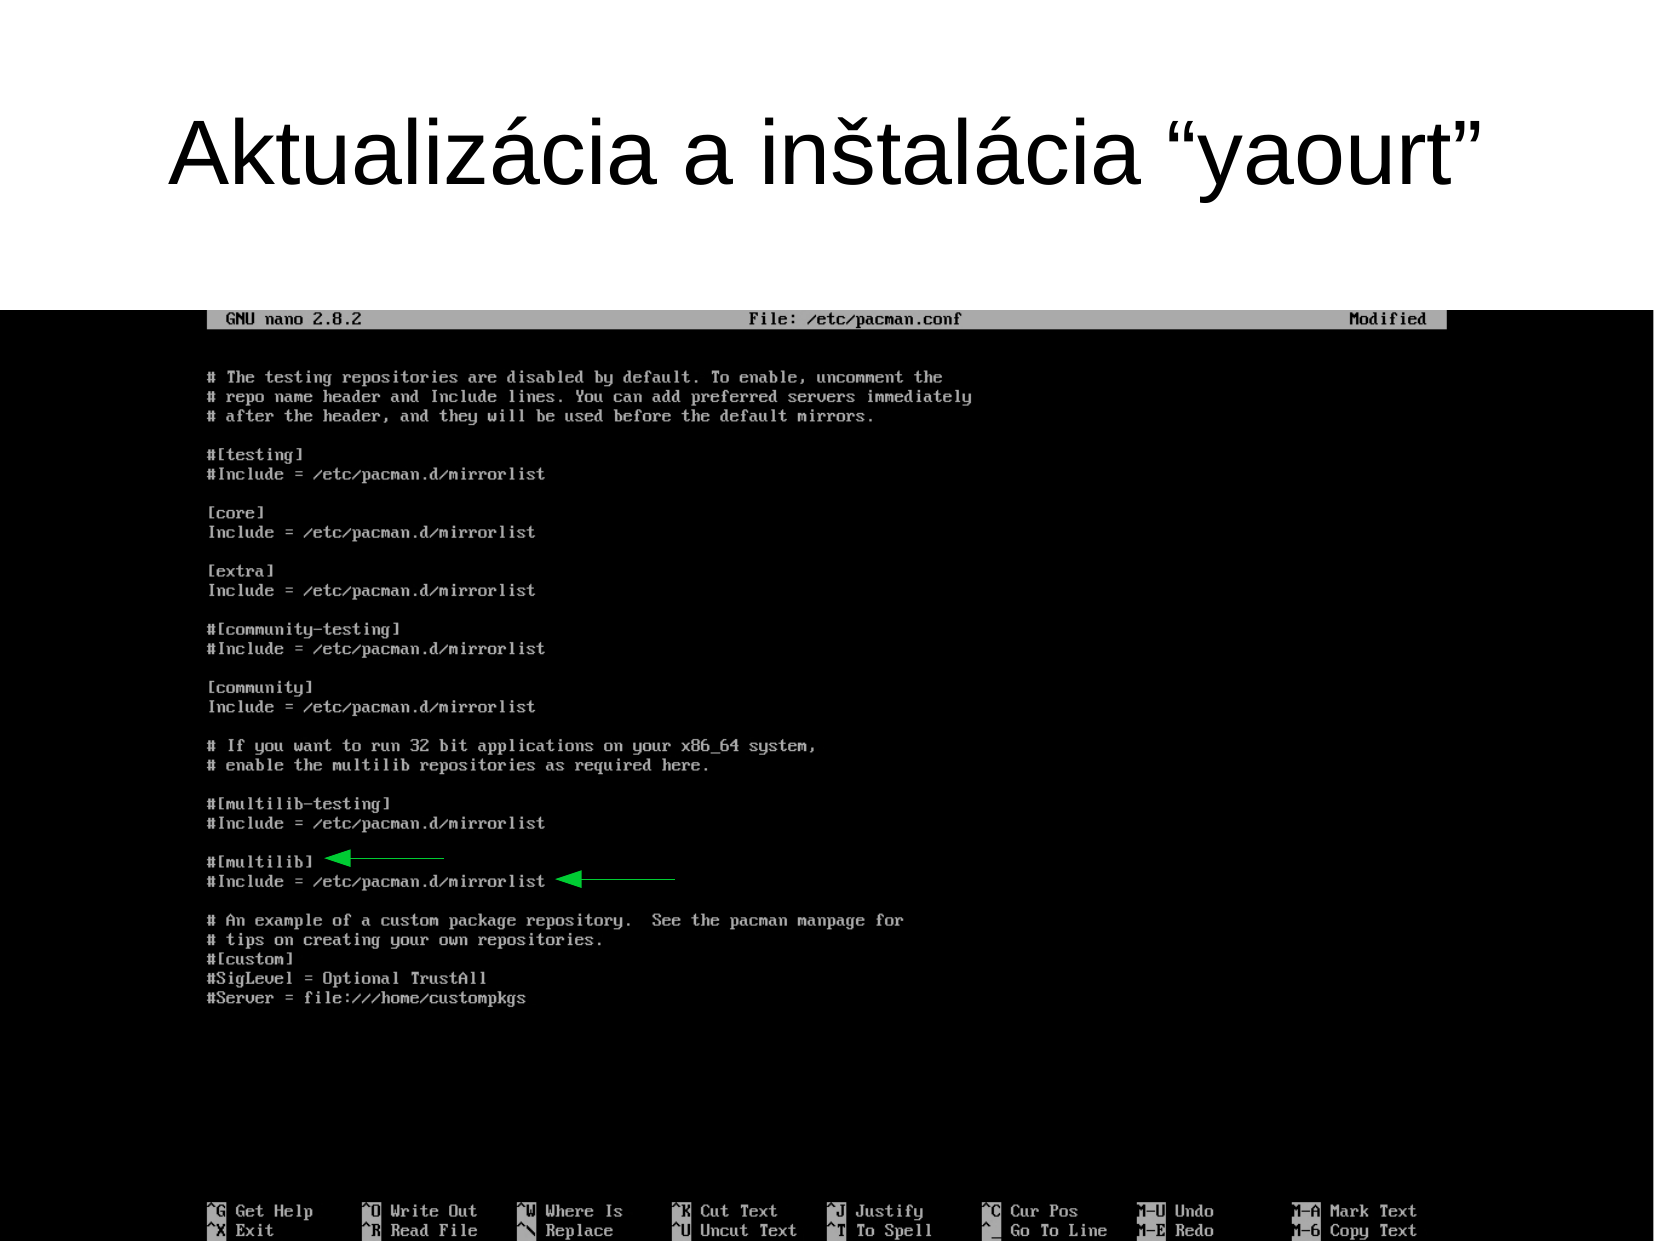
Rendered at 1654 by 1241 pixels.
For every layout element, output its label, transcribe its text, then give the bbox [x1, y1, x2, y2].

title Aktualizácia a inštalácia “yaourt” [82, 49, 1571, 257]
picture [0, 310, 1654, 1241]
